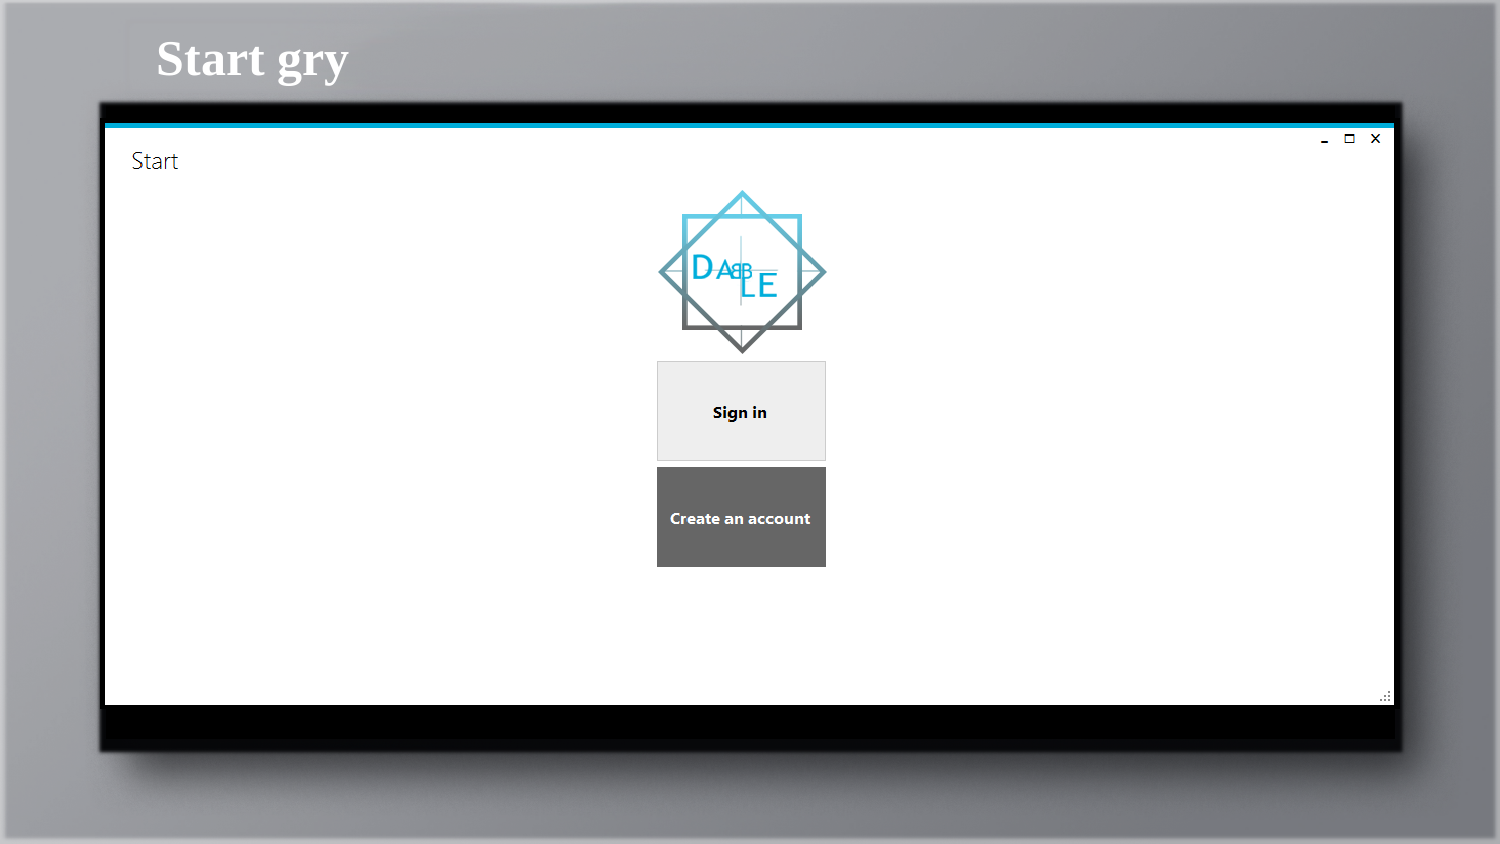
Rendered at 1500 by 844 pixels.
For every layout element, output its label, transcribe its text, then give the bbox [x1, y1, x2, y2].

text_box Start gry [141, 23, 635, 95]
picture [0, 0, 1500, 844]
